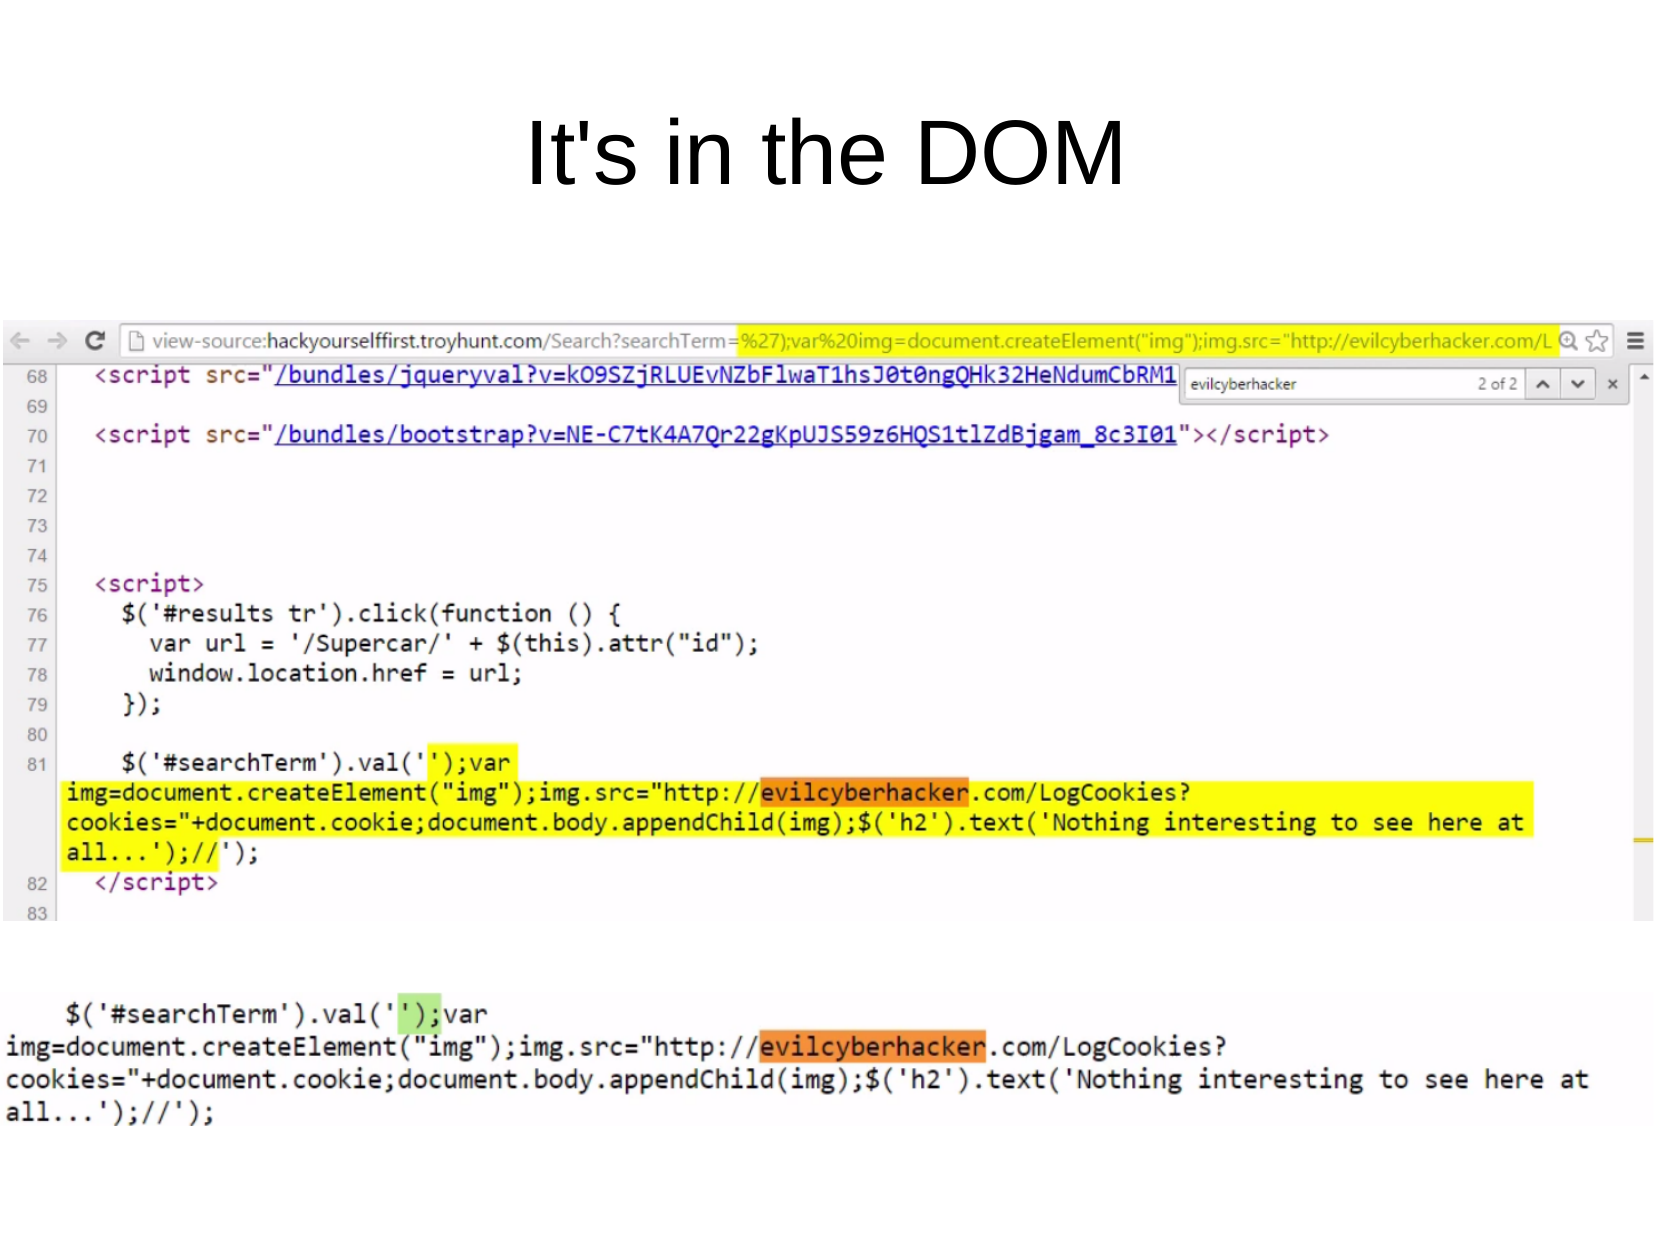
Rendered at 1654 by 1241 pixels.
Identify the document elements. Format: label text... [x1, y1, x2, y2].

title It's in the DOM [82, 49, 1571, 257]
picture [3, 320, 1654, 921]
picture [0, 992, 1654, 1126]
